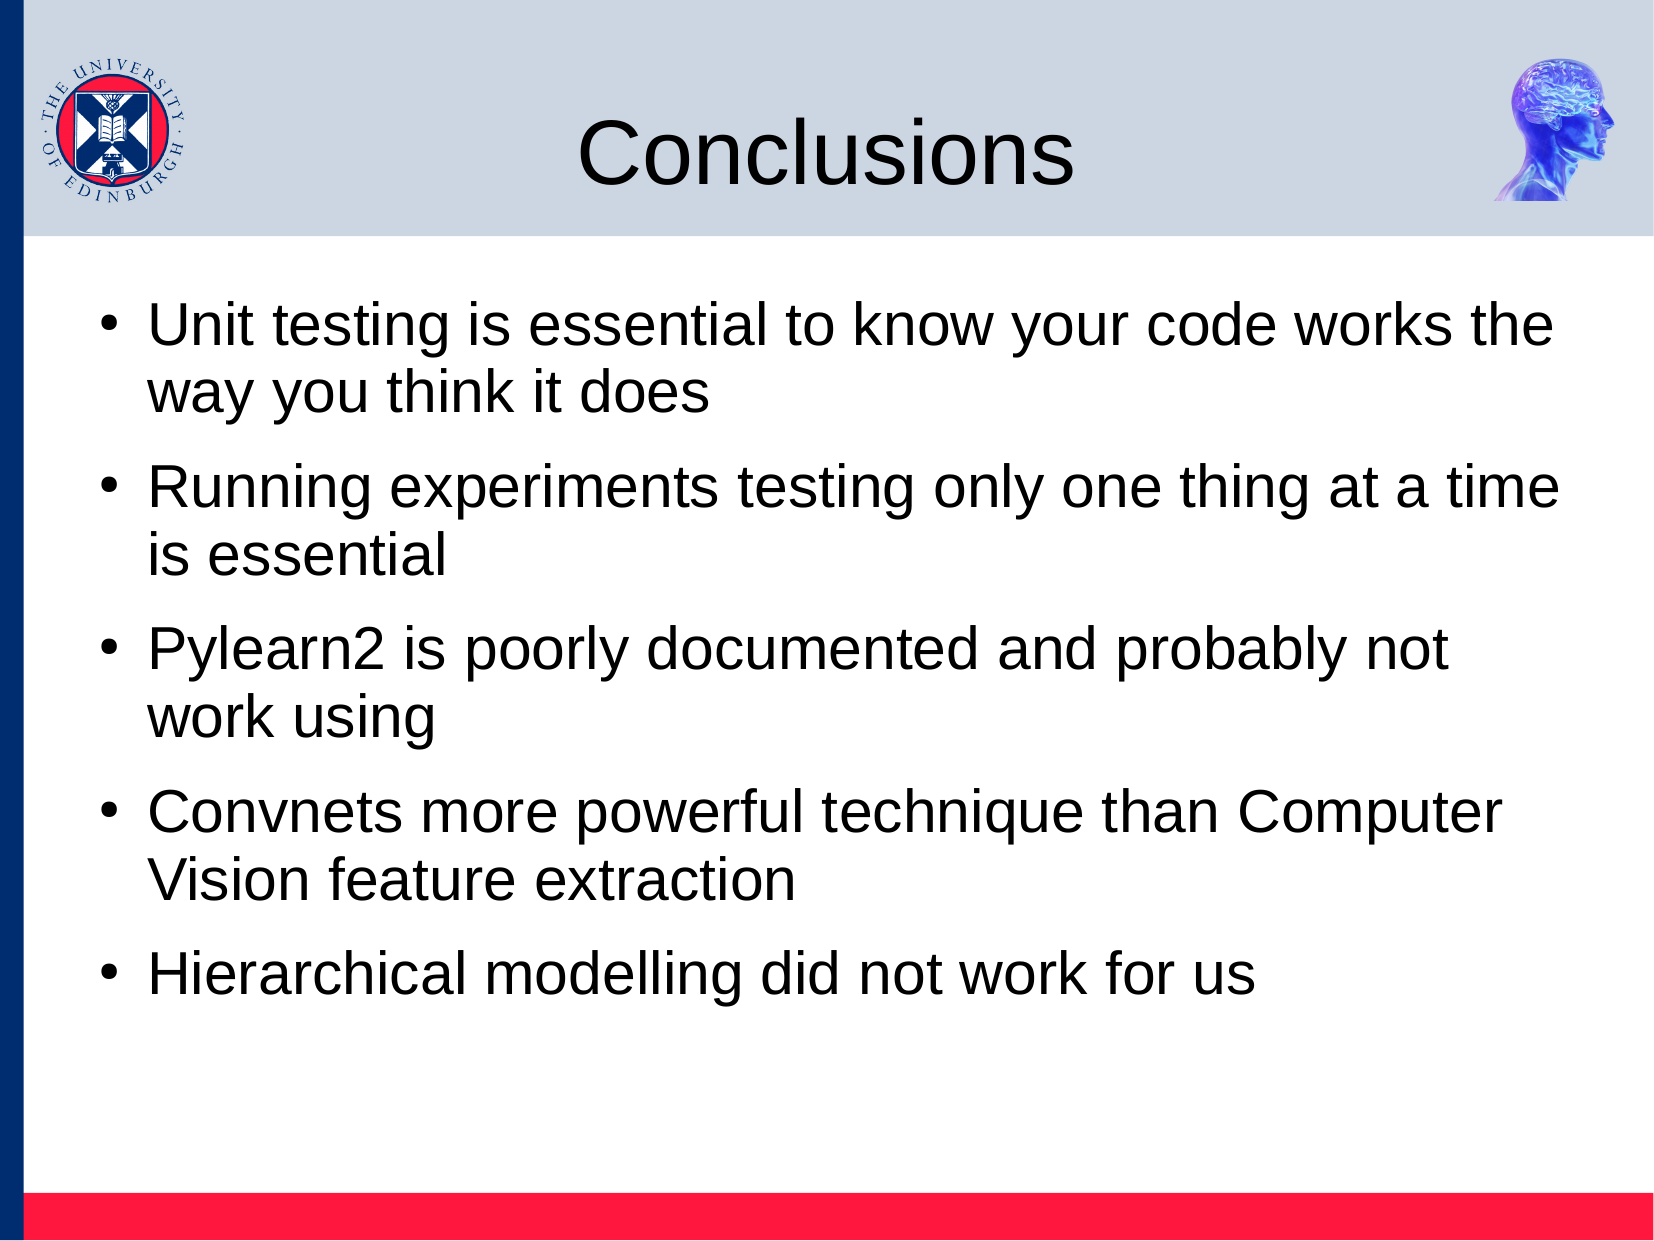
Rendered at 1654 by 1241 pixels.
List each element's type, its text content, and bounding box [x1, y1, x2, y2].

title Conclusions [82, 49, 1571, 257]
list Unit testing is essential to know your code works the way you think it does Running experiments testing only one thing at a time is essential Pylearn2 is poorly documented and probably not work using Convnets more powerful technique than Computer Vision feature extraction Hierarchical modelling did not work for us [82, 290, 1571, 1010]
picture [1571, 58, 1615, 201]
picture [38, 56, 82, 205]
